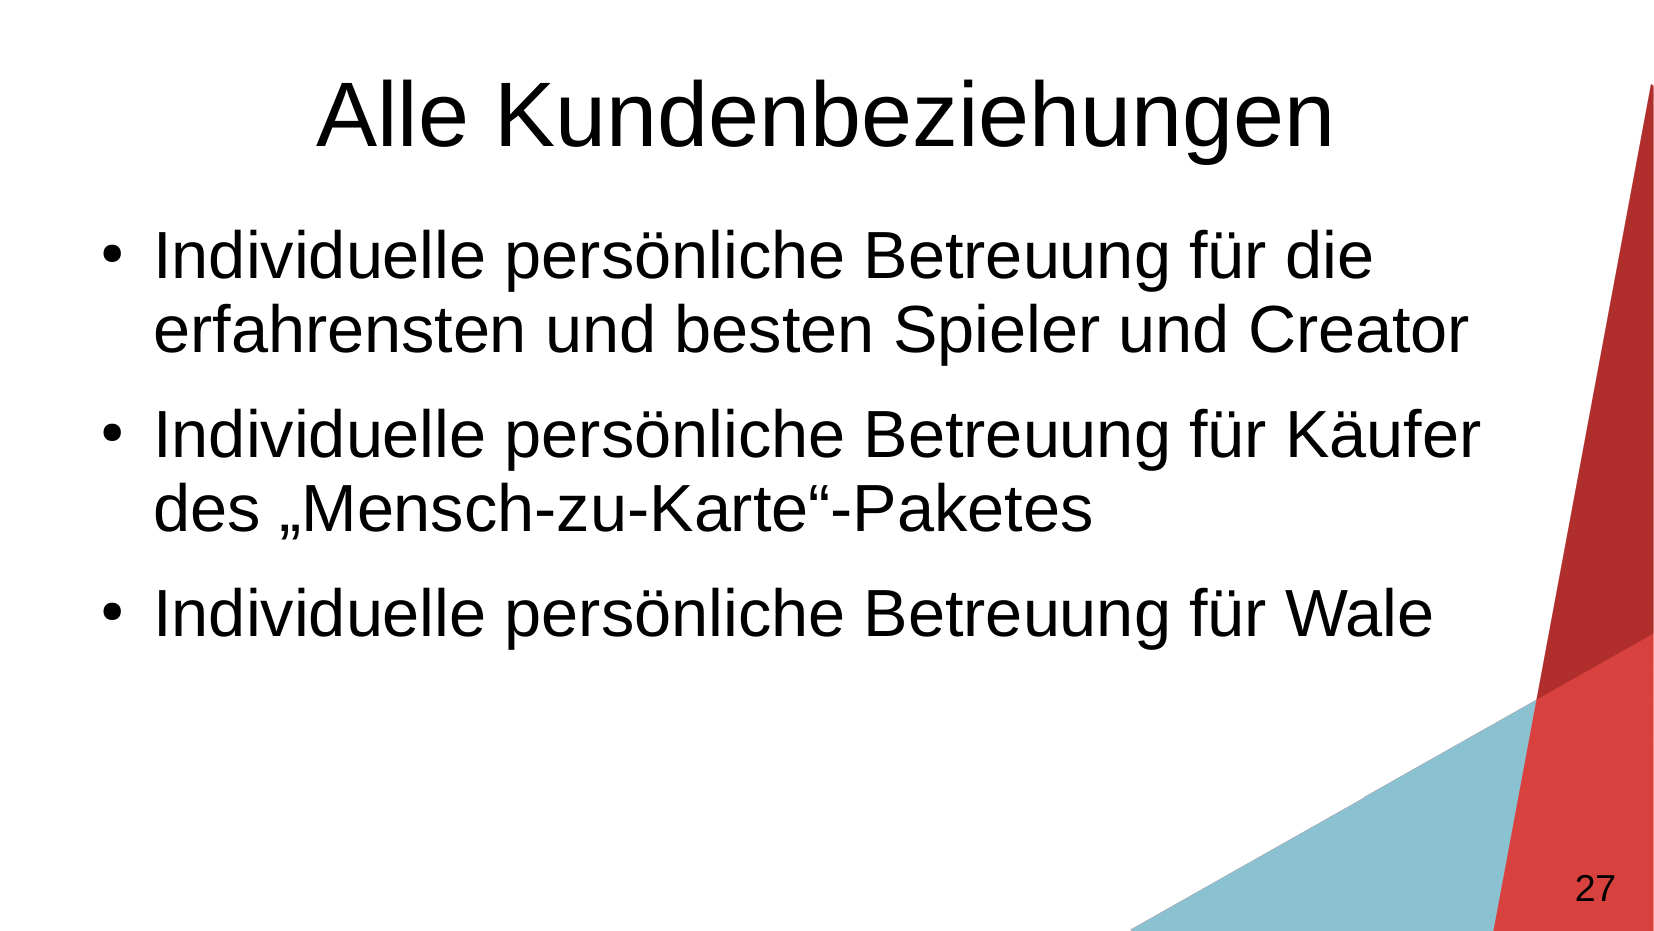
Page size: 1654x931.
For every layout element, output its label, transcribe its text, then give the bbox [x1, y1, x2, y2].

title Alle Kundenbeziehungen [82, 37, 1571, 193]
picture [1075, 84, 1654, 931]
list Individuelle persönliche Betreuung für die erfahrensten und besten Spieler und Creator Individuelle persönliche Betreuung für Käufer des „Mensch-zu-Karte“-Paketes Individuelle persönliche Betreuung für Wale [82, 217, 1571, 758]
